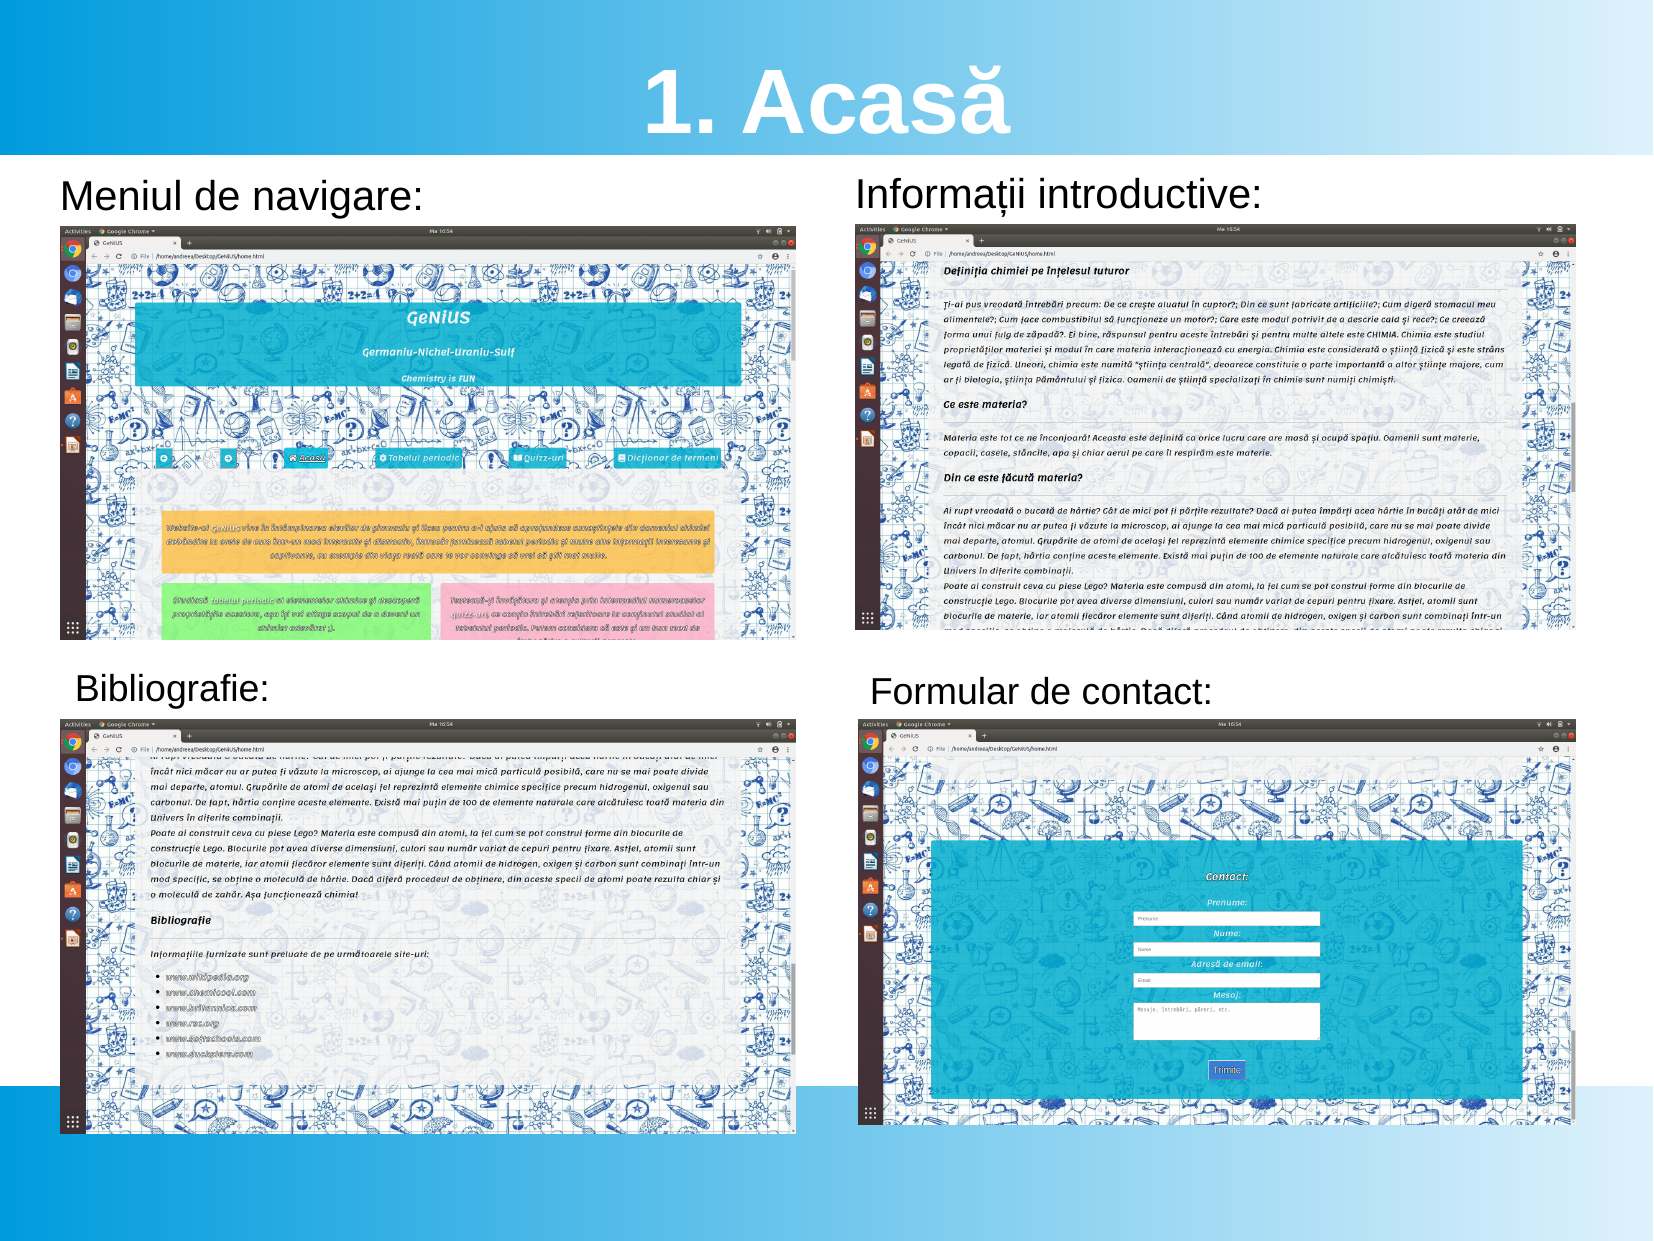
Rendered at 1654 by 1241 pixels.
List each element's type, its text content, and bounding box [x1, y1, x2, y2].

text_box Informații introductive: [840, 163, 1516, 226]
text_box Bibliografie: [60, 660, 601, 717]
picture [60, 226, 796, 640]
title 1. Acasă [82, 49, 1571, 155]
text_box Formular de contact: [855, 663, 1456, 721]
text_box Meniul de navigare: [45, 165, 751, 227]
picture [855, 224, 1576, 631]
picture [60, 719, 796, 1241]
picture [858, 719, 1576, 1126]
